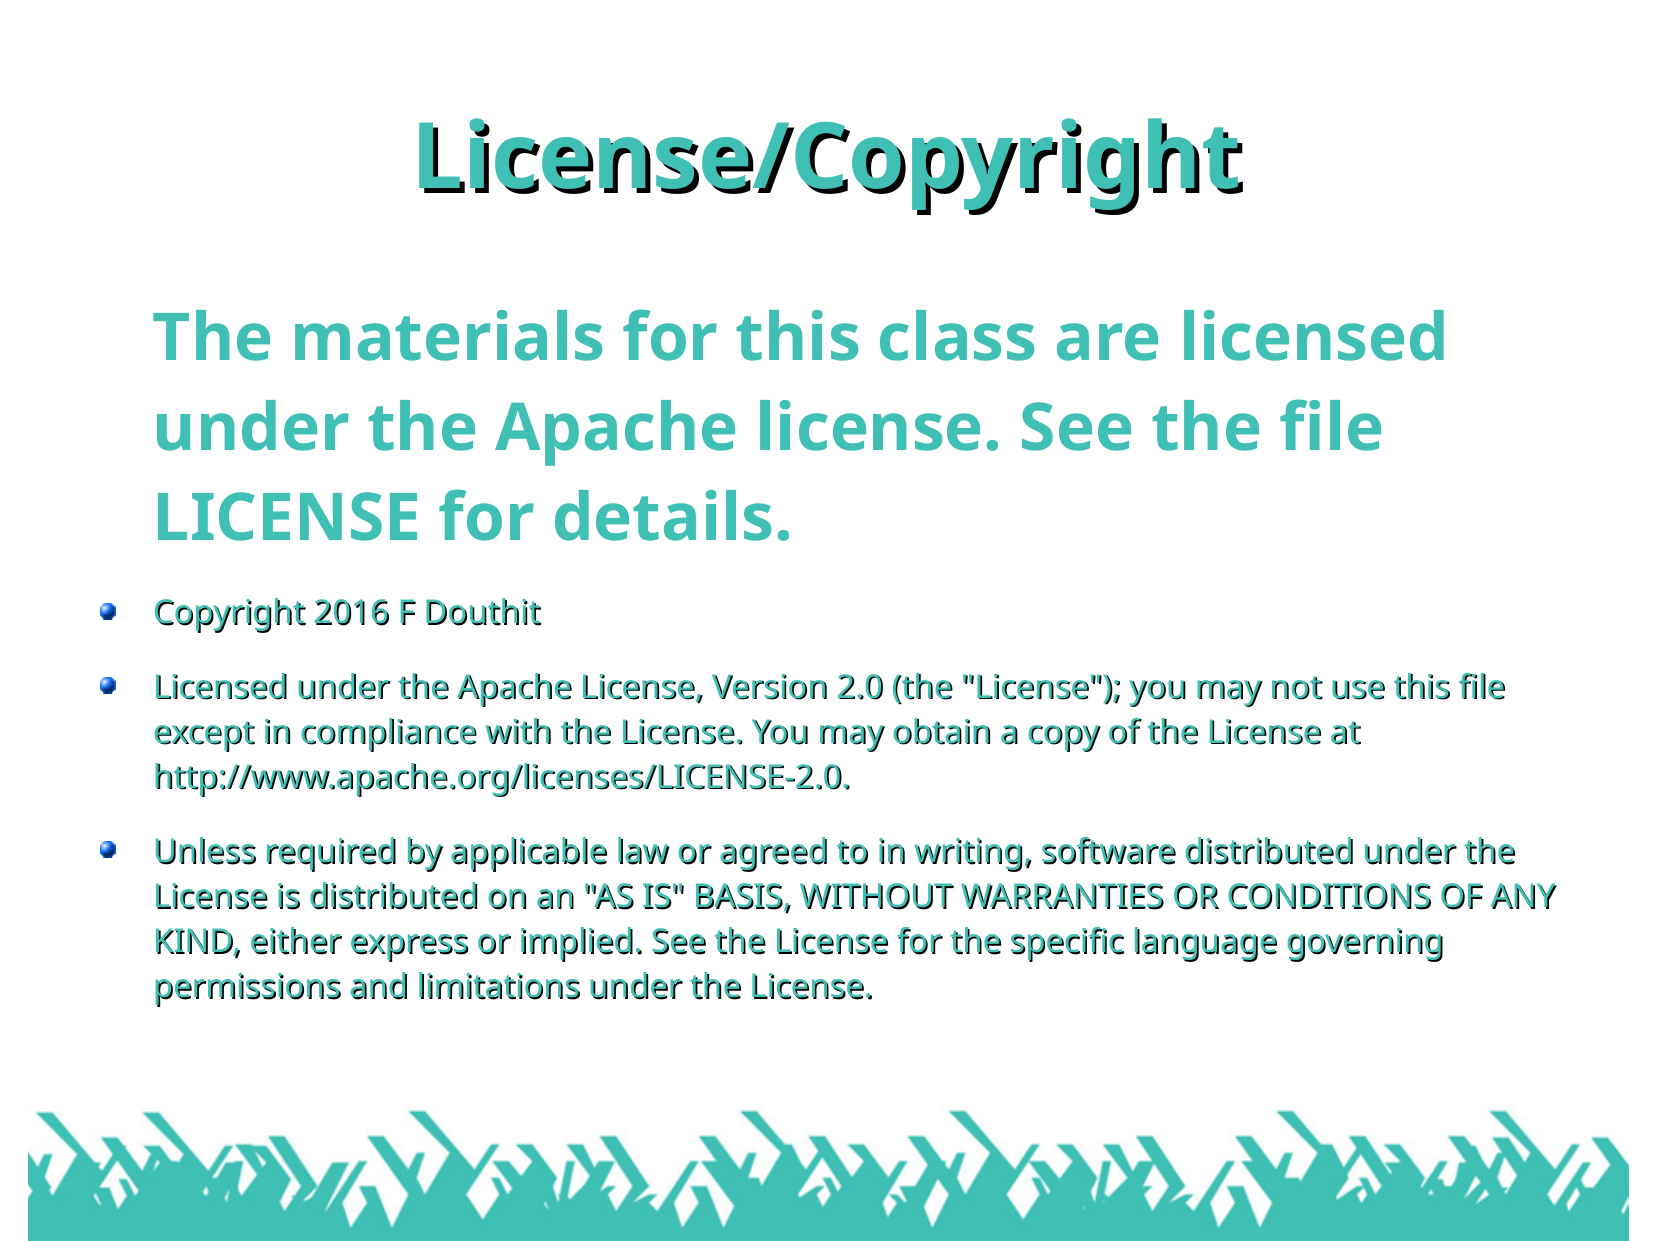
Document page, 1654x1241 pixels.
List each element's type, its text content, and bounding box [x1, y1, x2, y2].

title License/Copyright [82, 49, 1571, 257]
picture [28, 1104, 1629, 1241]
list The materials for this class are licensed under the Apache license. See the file LICENSE for details. Copyright 2016 F Douthit Licensed under the Apache License, Version 2.0 (the "License"); you may not use this file except in compliance with the License. You may obtain a copy of the License at http://www.apache.org/licenses/LICENSE-2.0. Unless required by applicable law or agreed to in writing, software distributed under the License is distributed on an "AS IS" BASIS, WITHOUT WARRANTIES OR CONDITIONS OF ANY KIND, either express or implied. See the License for the specific language governing permissions and limitations under the License. [82, 290, 1571, 1010]
